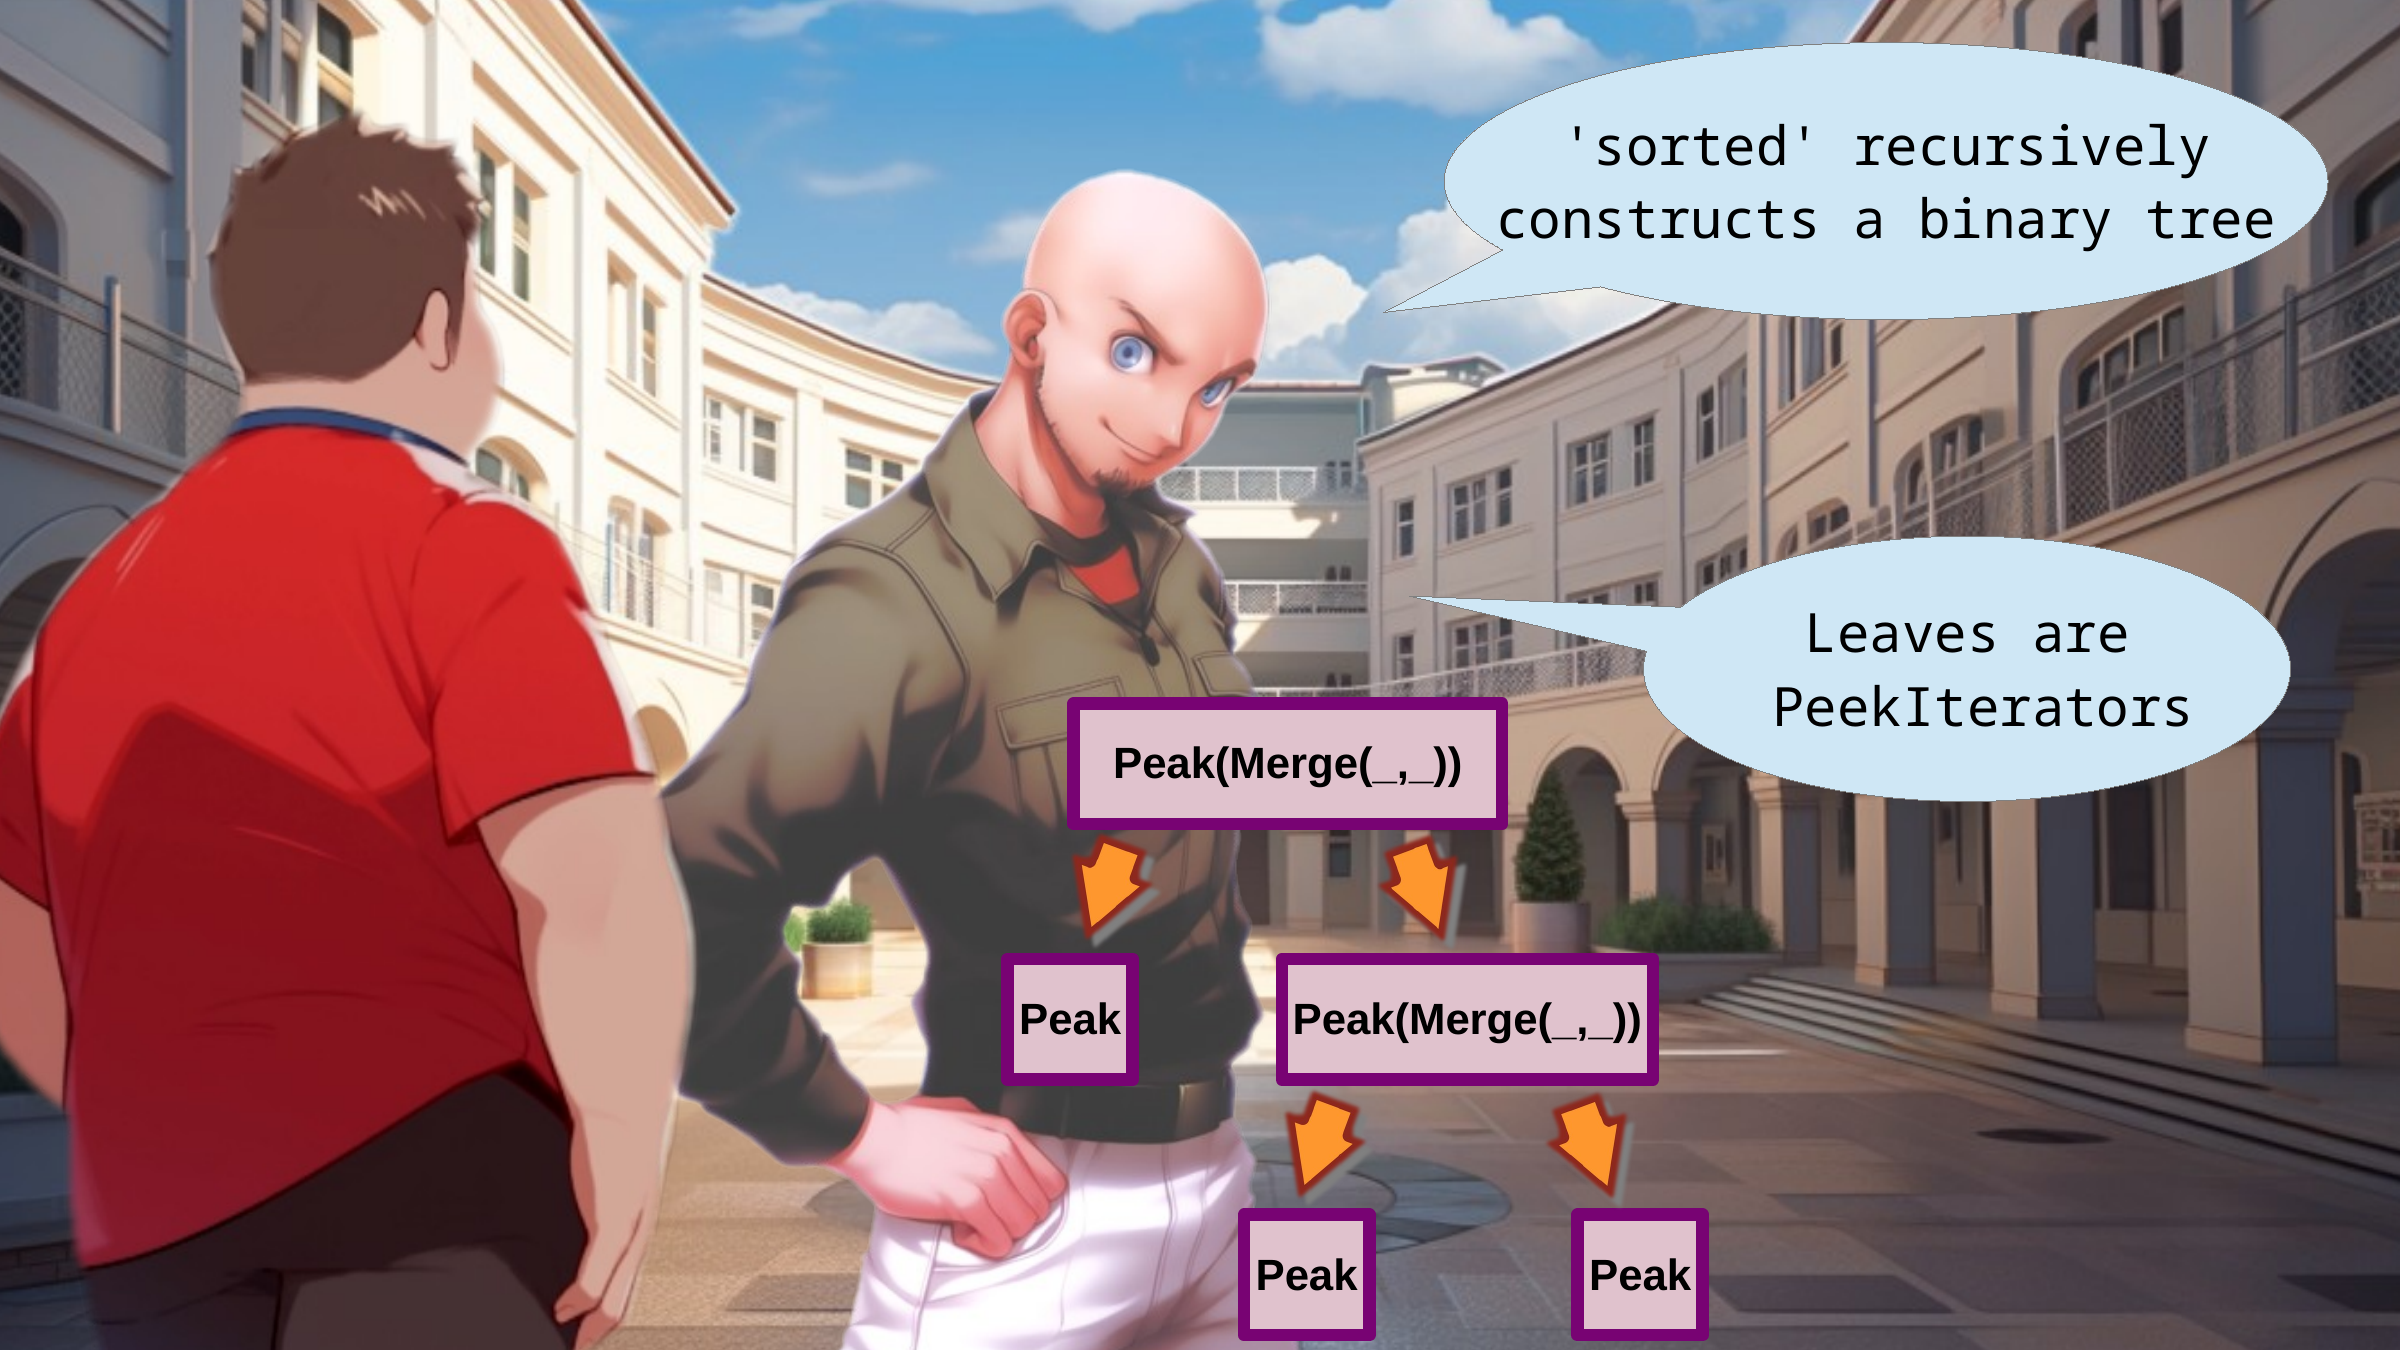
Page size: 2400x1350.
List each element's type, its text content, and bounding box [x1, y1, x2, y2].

text_box Peak [1244, 1214, 1370, 1336]
text_box 'sorted' recursively constructs a binary tree [1383, 42, 2329, 320]
picture [0, 0, 2400, 1350]
text_box Leaves are PeekIterators [1409, 536, 2291, 802]
text_box [1295, 1102, 1349, 1182]
text_box Peak [1007, 959, 1133, 1080]
text_box Peak(Merge(_,_)) [1073, 703, 1503, 825]
text_box Peak(Merge(_,_)) [1281, 959, 1653, 1080]
text_box [1394, 845, 1447, 926]
text_box [1562, 1103, 1616, 1183]
text_box Peak [1577, 1214, 1703, 1336]
text_box [1082, 844, 1137, 924]
